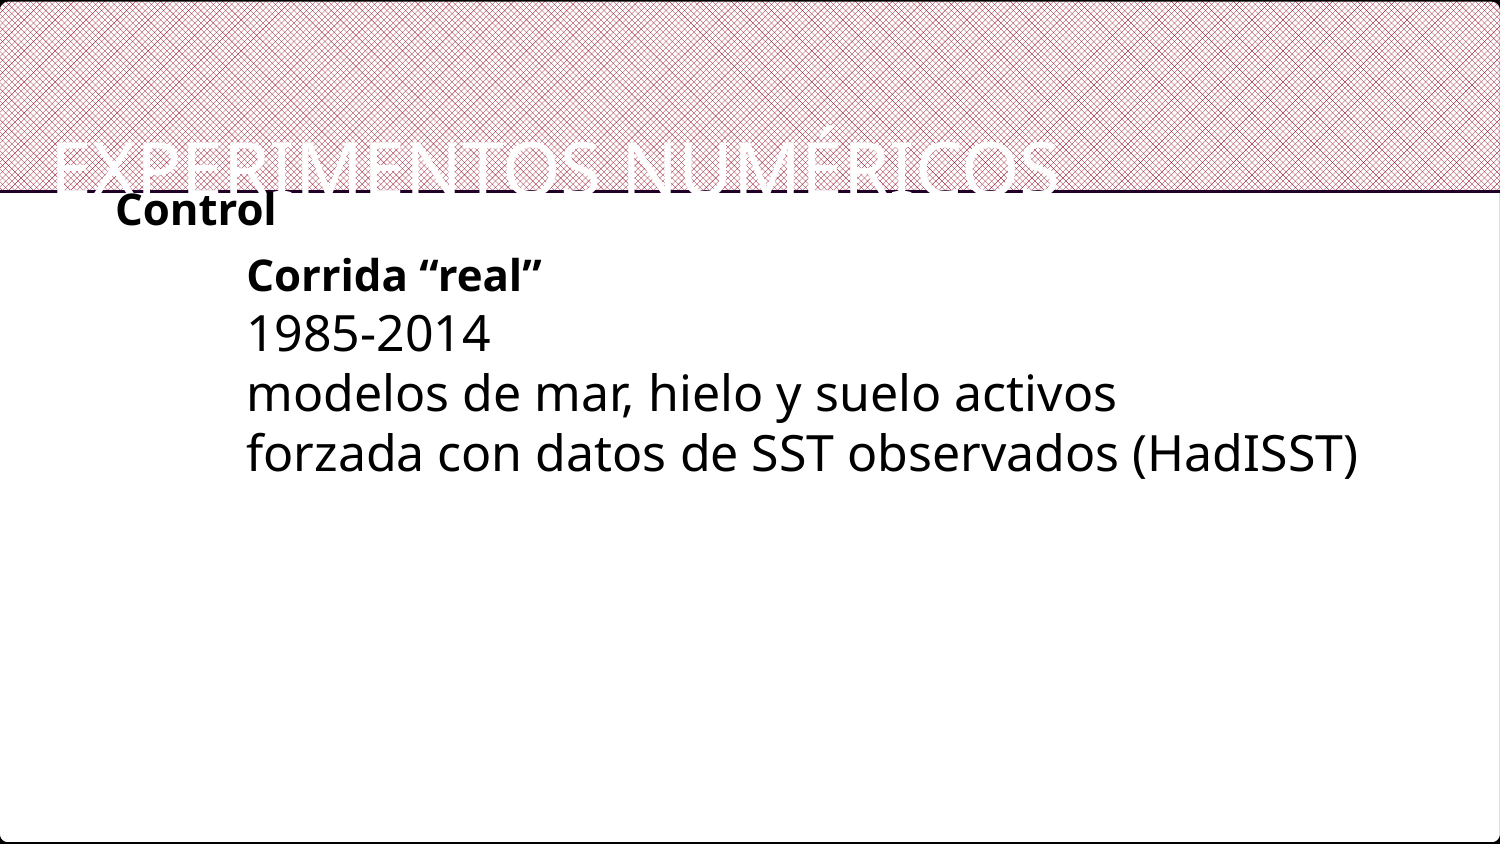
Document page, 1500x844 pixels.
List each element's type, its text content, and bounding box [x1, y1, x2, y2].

list Control Corrida “real” 1985-2014 modelos de mar, hielo y suelo activos forzada con datos de SST observados (HadISST) [100, 173, 1412, 664]
list Experimentos numéricos [35, 91, 1465, 243]
